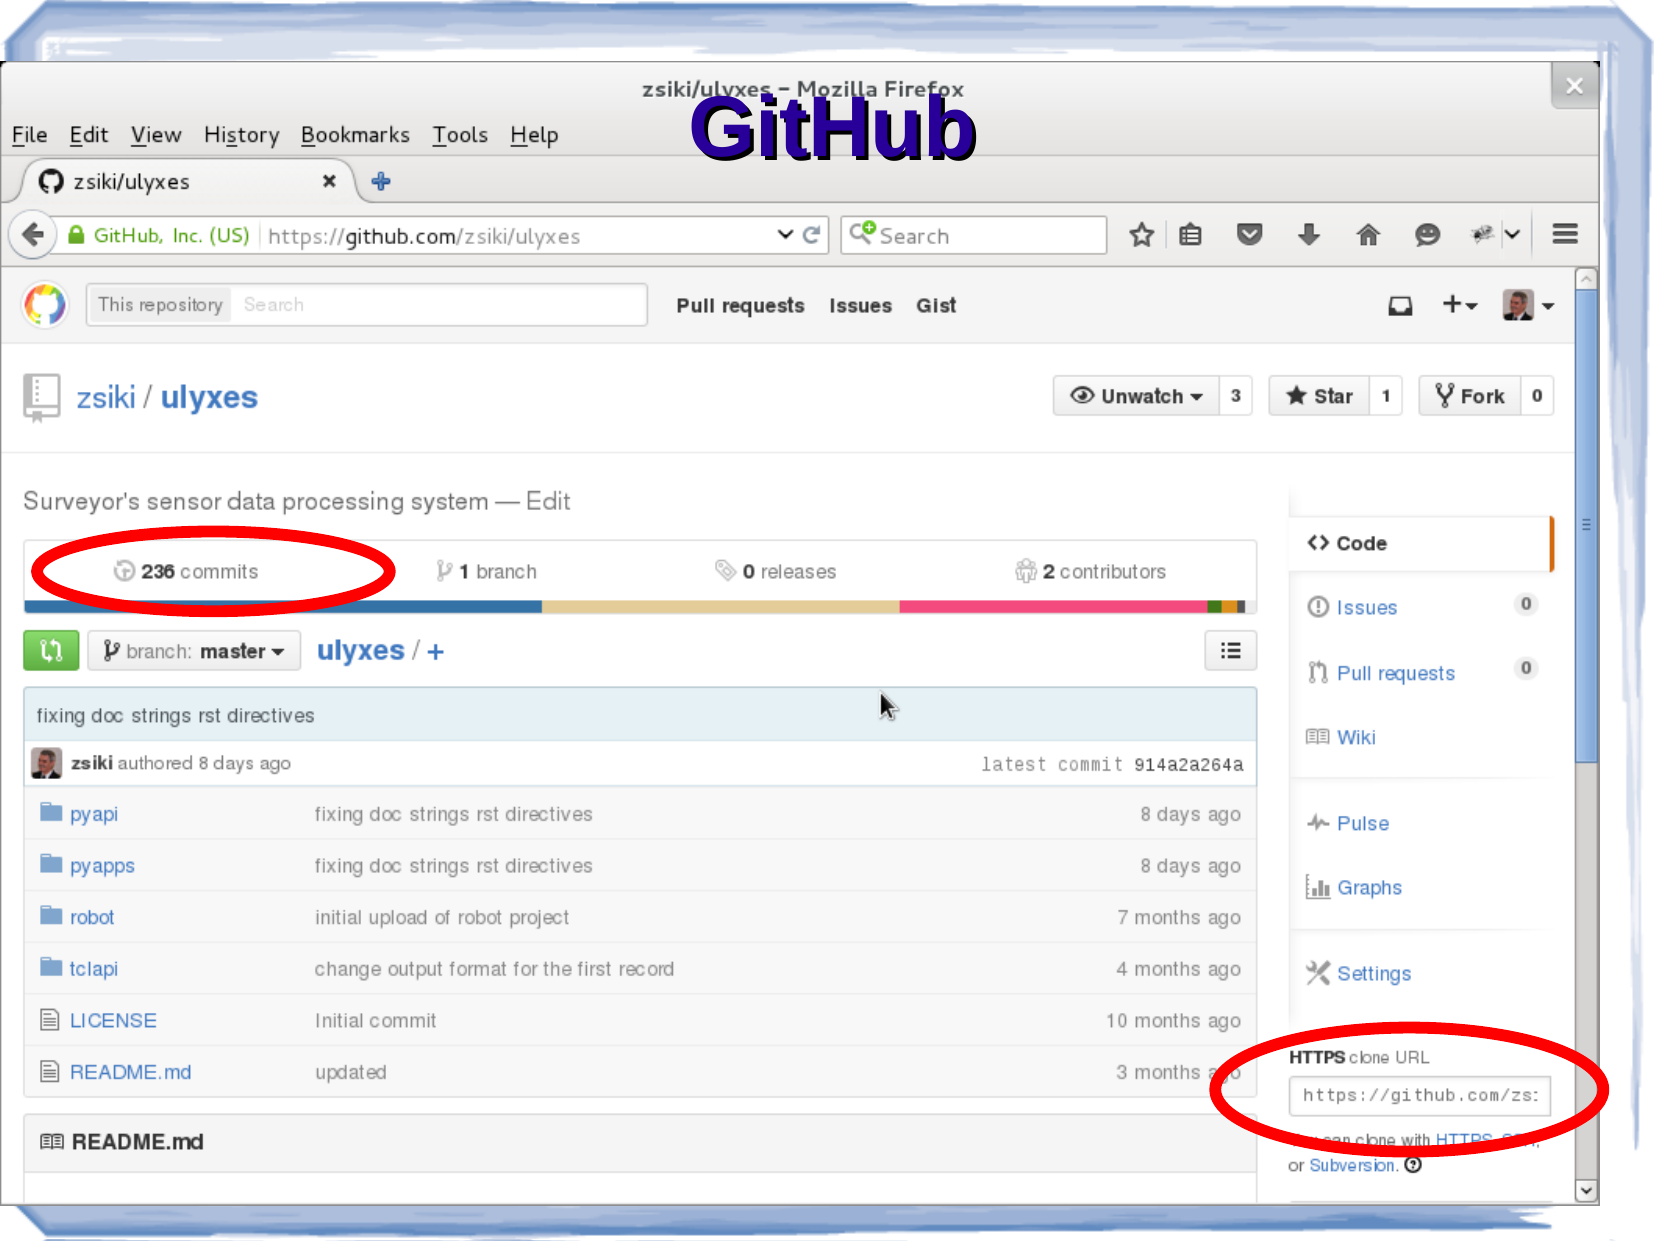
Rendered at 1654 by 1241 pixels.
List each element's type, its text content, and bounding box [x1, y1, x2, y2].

picture [0, 0, 1654, 1241]
title GitHub [88, 67, 1577, 187]
